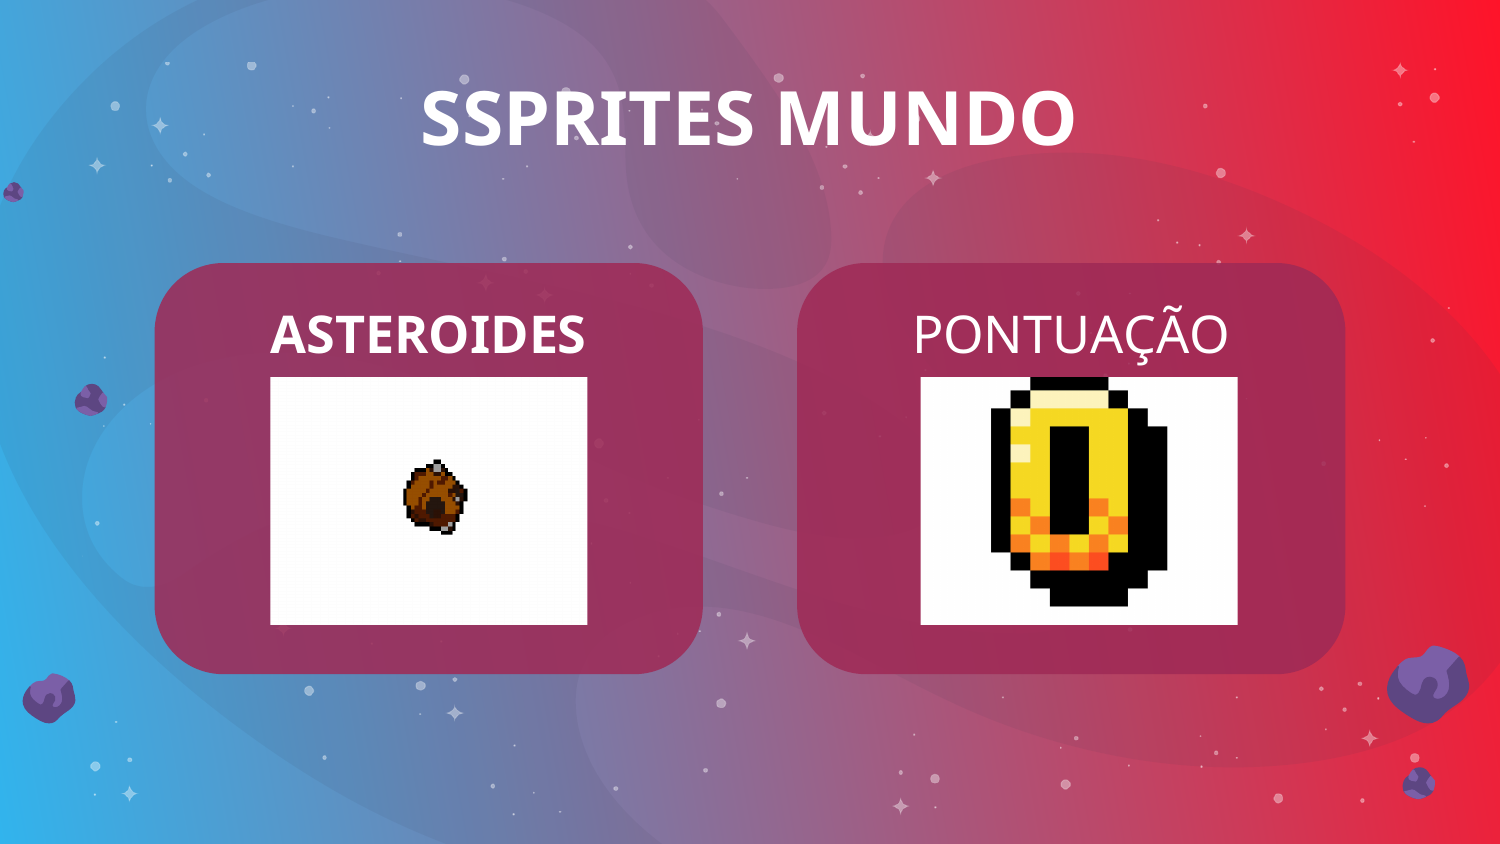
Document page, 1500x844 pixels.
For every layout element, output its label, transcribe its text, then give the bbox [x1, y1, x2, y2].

title PONTUAÇÃO [837, 301, 1306, 358]
title ASTEROIDES [194, 301, 663, 358]
title SSPRITES MUNDO [118, 70, 1382, 150]
picture [920, 377, 1238, 625]
picture [270, 377, 588, 625]
